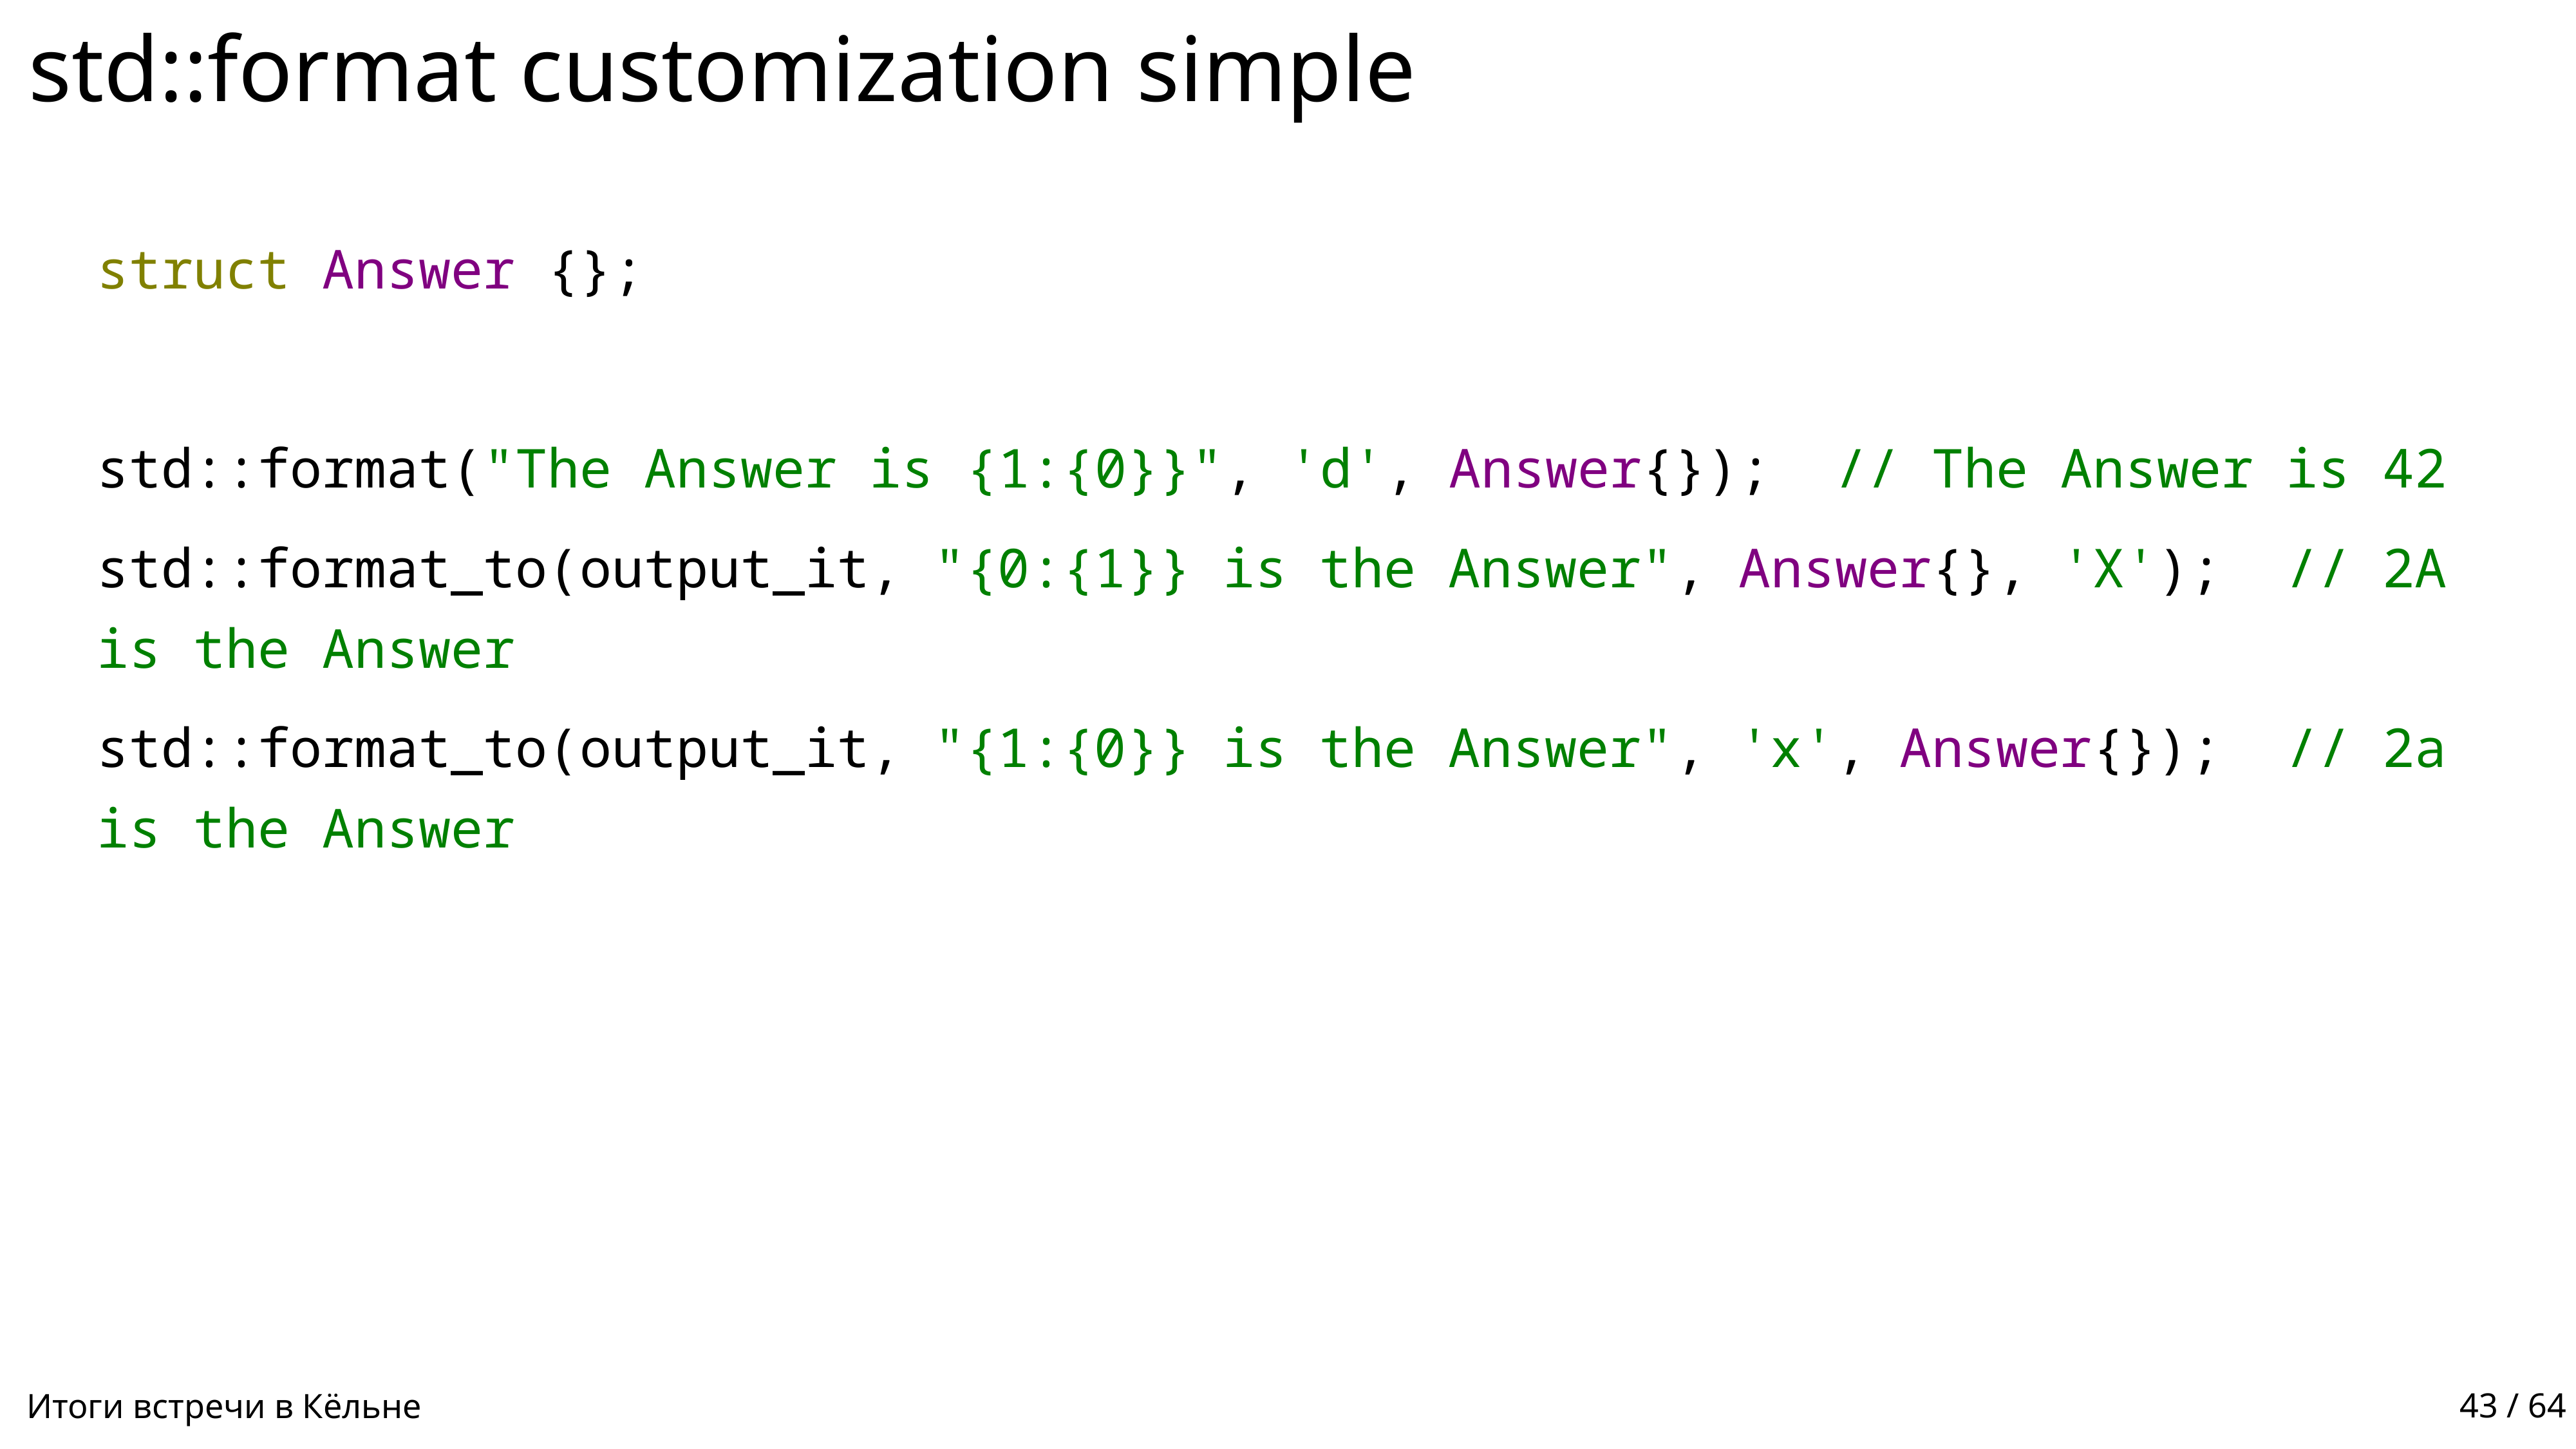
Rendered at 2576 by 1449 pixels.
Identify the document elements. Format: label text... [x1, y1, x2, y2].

list <number> / 64 [1479, 1376, 2576, 1431]
title std::format customization simple [19, 19, 2550, 155]
list struct Answer {}; std::format("The Answer is {1:{0}}", 'd', Answer{}); // The Answer is 42 std::format_to(output_it, "{0:{1}} is the Answer", Answer{}, 'X'); // 2A is the Answer std::format_to(output_it, "{1:{0}} is the Answer", 'x', Answer{}); // 2a is the Answer [87, 214, 2550, 1382]
list Итоги встречи в Кёльне [17, 1376, 1114, 1431]
